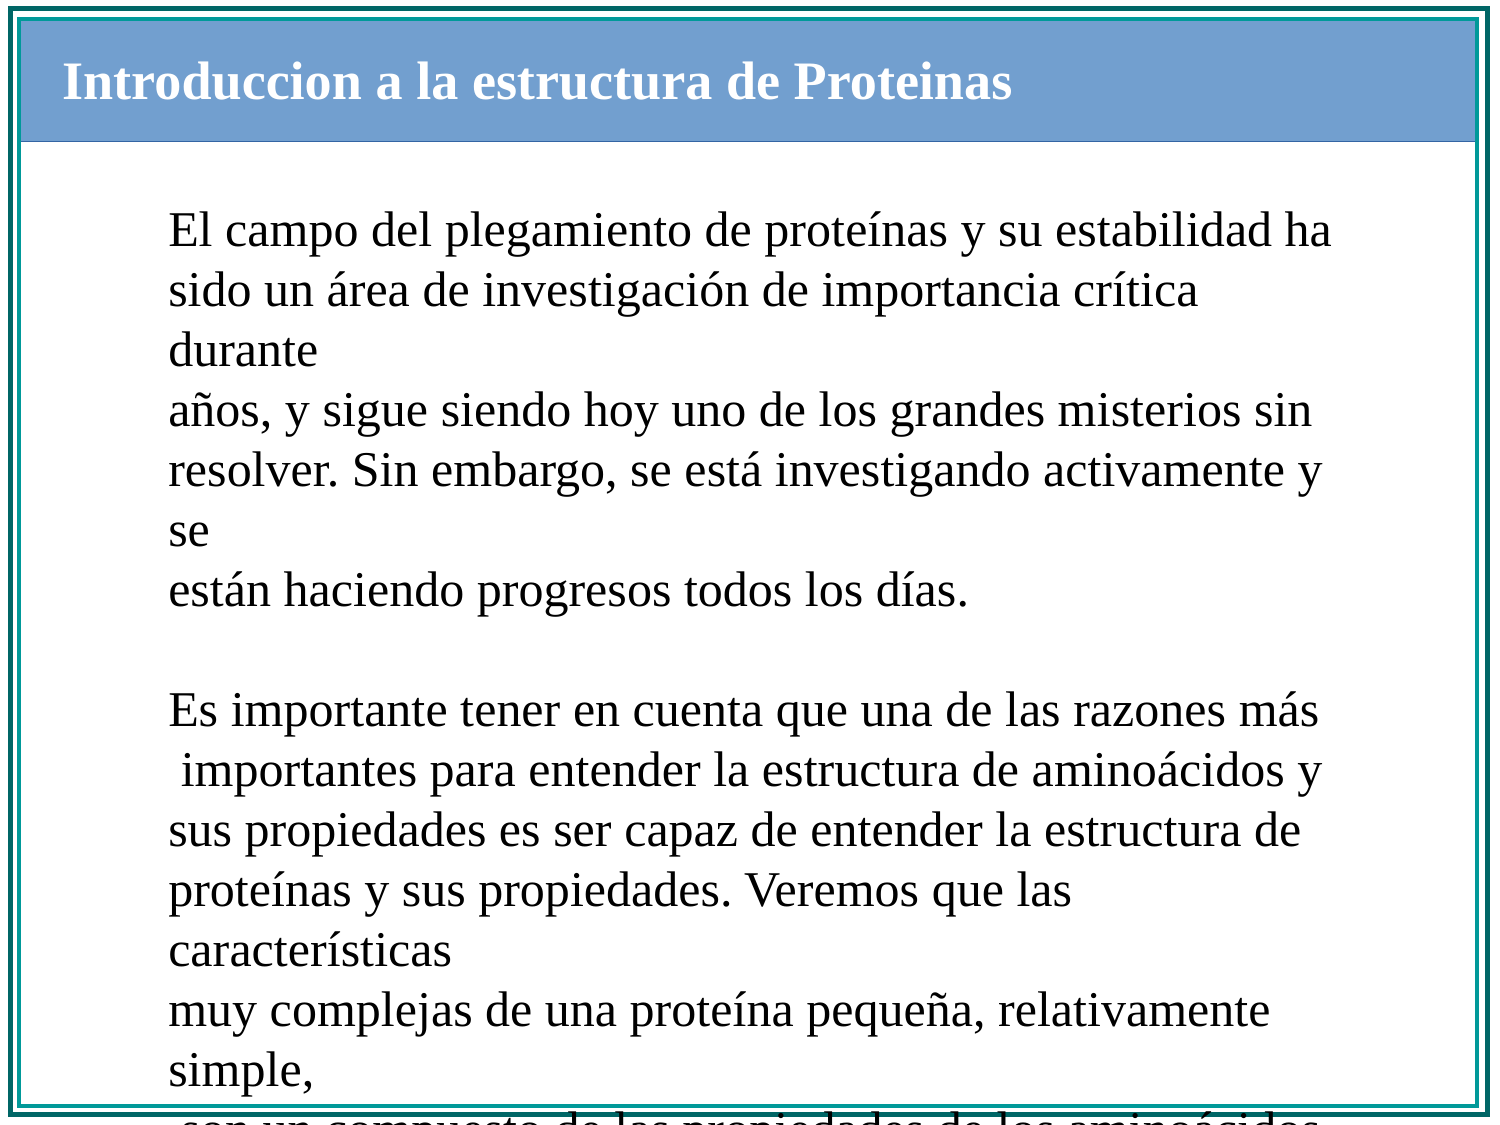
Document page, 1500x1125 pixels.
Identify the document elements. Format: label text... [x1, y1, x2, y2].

text_box [21, 21, 1475, 142]
text_box Introduccion a la estructura de Proteinas [47, 38, 1335, 142]
text_box El campo del plegamiento de proteínas y su estabilidad ha sido un área de investigación de importancia crítica durante años, y sigue siendo hoy uno de los grandes misterios sin resolver. Sin embargo, se está investigando activamente y se están haciendo progresos todos los días. Es importante tener en cuenta que una de las razones más importantes para entender la estructura de aminoácidos y sus propiedades es ser capaz de entender la estructura de proteínas y sus propiedades. Veremos que las características muy complejas de una proteína pequeña, relativamente simple, son un compuesto de las propiedades de los aminoácidos que la constituyen . [153, 188, 1359, 984]
